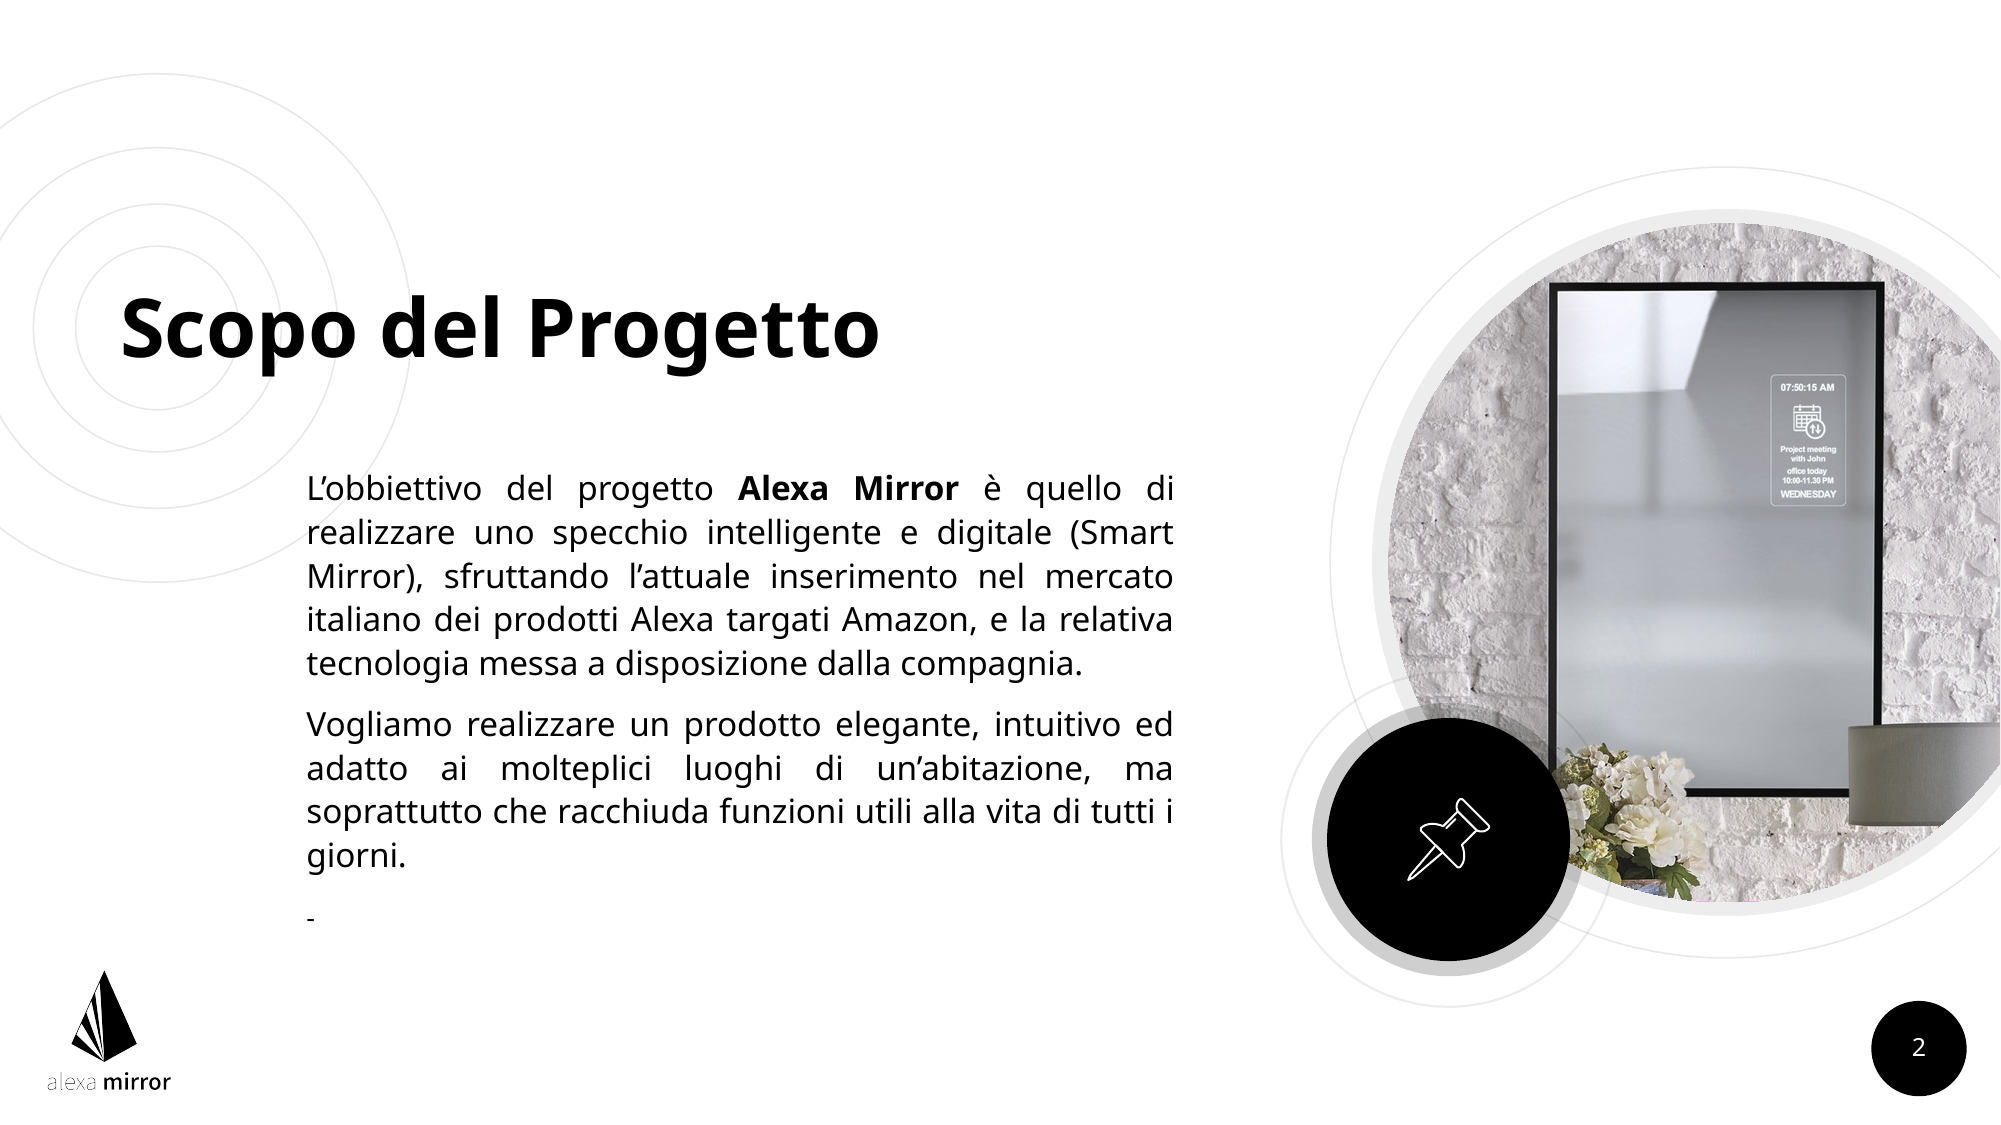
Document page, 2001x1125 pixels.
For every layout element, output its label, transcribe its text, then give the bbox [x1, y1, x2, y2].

picture [1388, 223, 2000, 902]
picture [1388, 674, 1614, 902]
text_box [1280, 671, 1617, 1008]
title Scopo del Progetto [100, 245, 1242, 396]
picture [46, 970, 171, 1097]
text_box [1871, 1000, 1967, 1097]
list L’obbiettivo del progetto Alexa Mirror è quello di realizzare uno specchio intelligente e digitale (Smart Mirror), sfruttando l’attuale inserimento nel mercato italiano dei prodotti Alexa targati Amazon, e la relativa tecnologia messa a disposizione dalla compagnia. Vogliamo realizzare un prodotto elegante, intuitivo ed adatto ai molteplici luoghi di un’abitazione, ma soprattutto che racchiuda funzioni utili alla vita di tutti i giorni. [230, 443, 1239, 1016]
